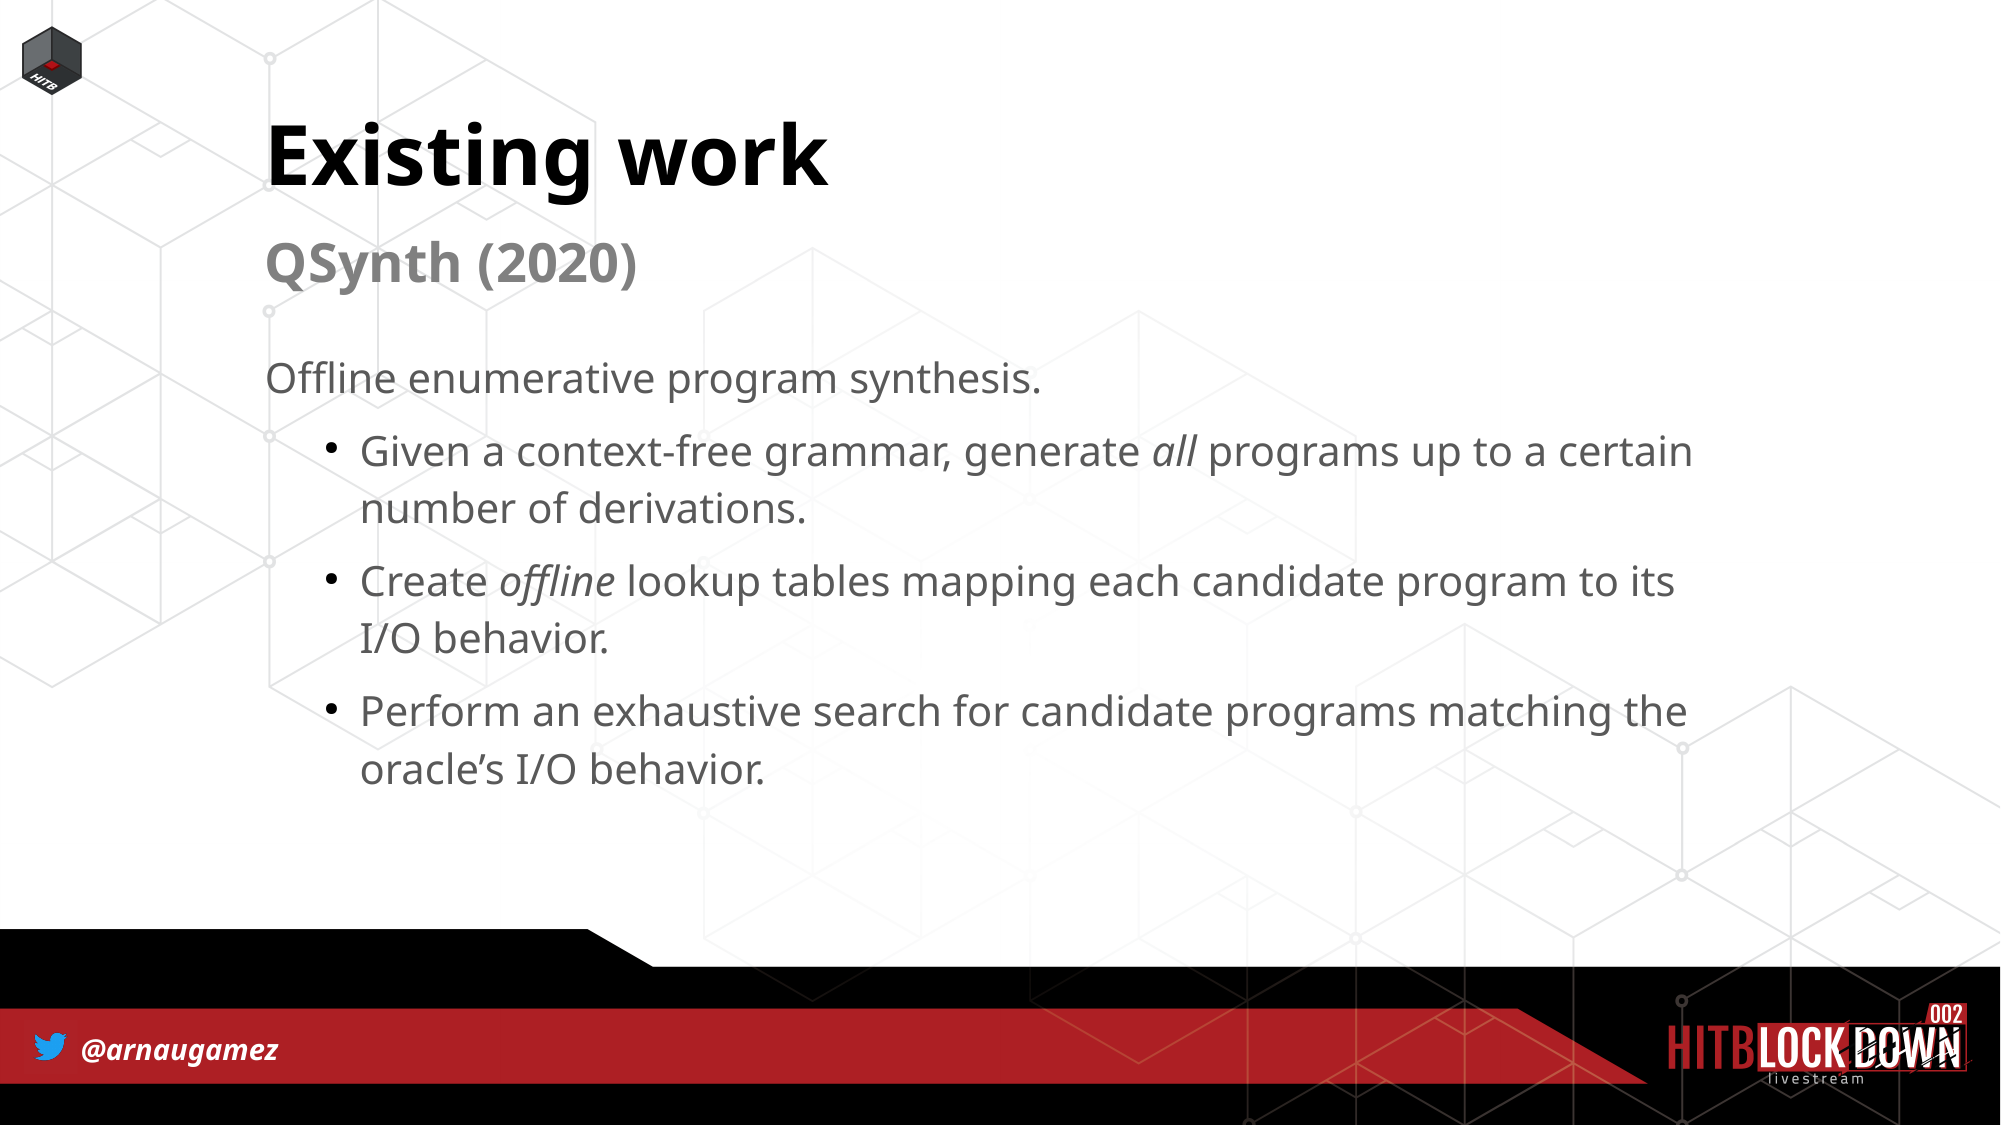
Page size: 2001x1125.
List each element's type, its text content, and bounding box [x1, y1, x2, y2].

text_box Offline enumerative program synthesis. Given a context-free grammar, generate all programs up to a certain number of derivations. Create offline lookup tables mapping each candidate program to its I/O behavior. Perform an exhaustive search for candidate programs matching the oracle’s I/O behavior. [250, 336, 1751, 871]
title Existing work [249, 108, 1750, 210]
text_box QSynth (2020) [249, 227, 1790, 322]
picture [0, 0, 2001, 1125]
